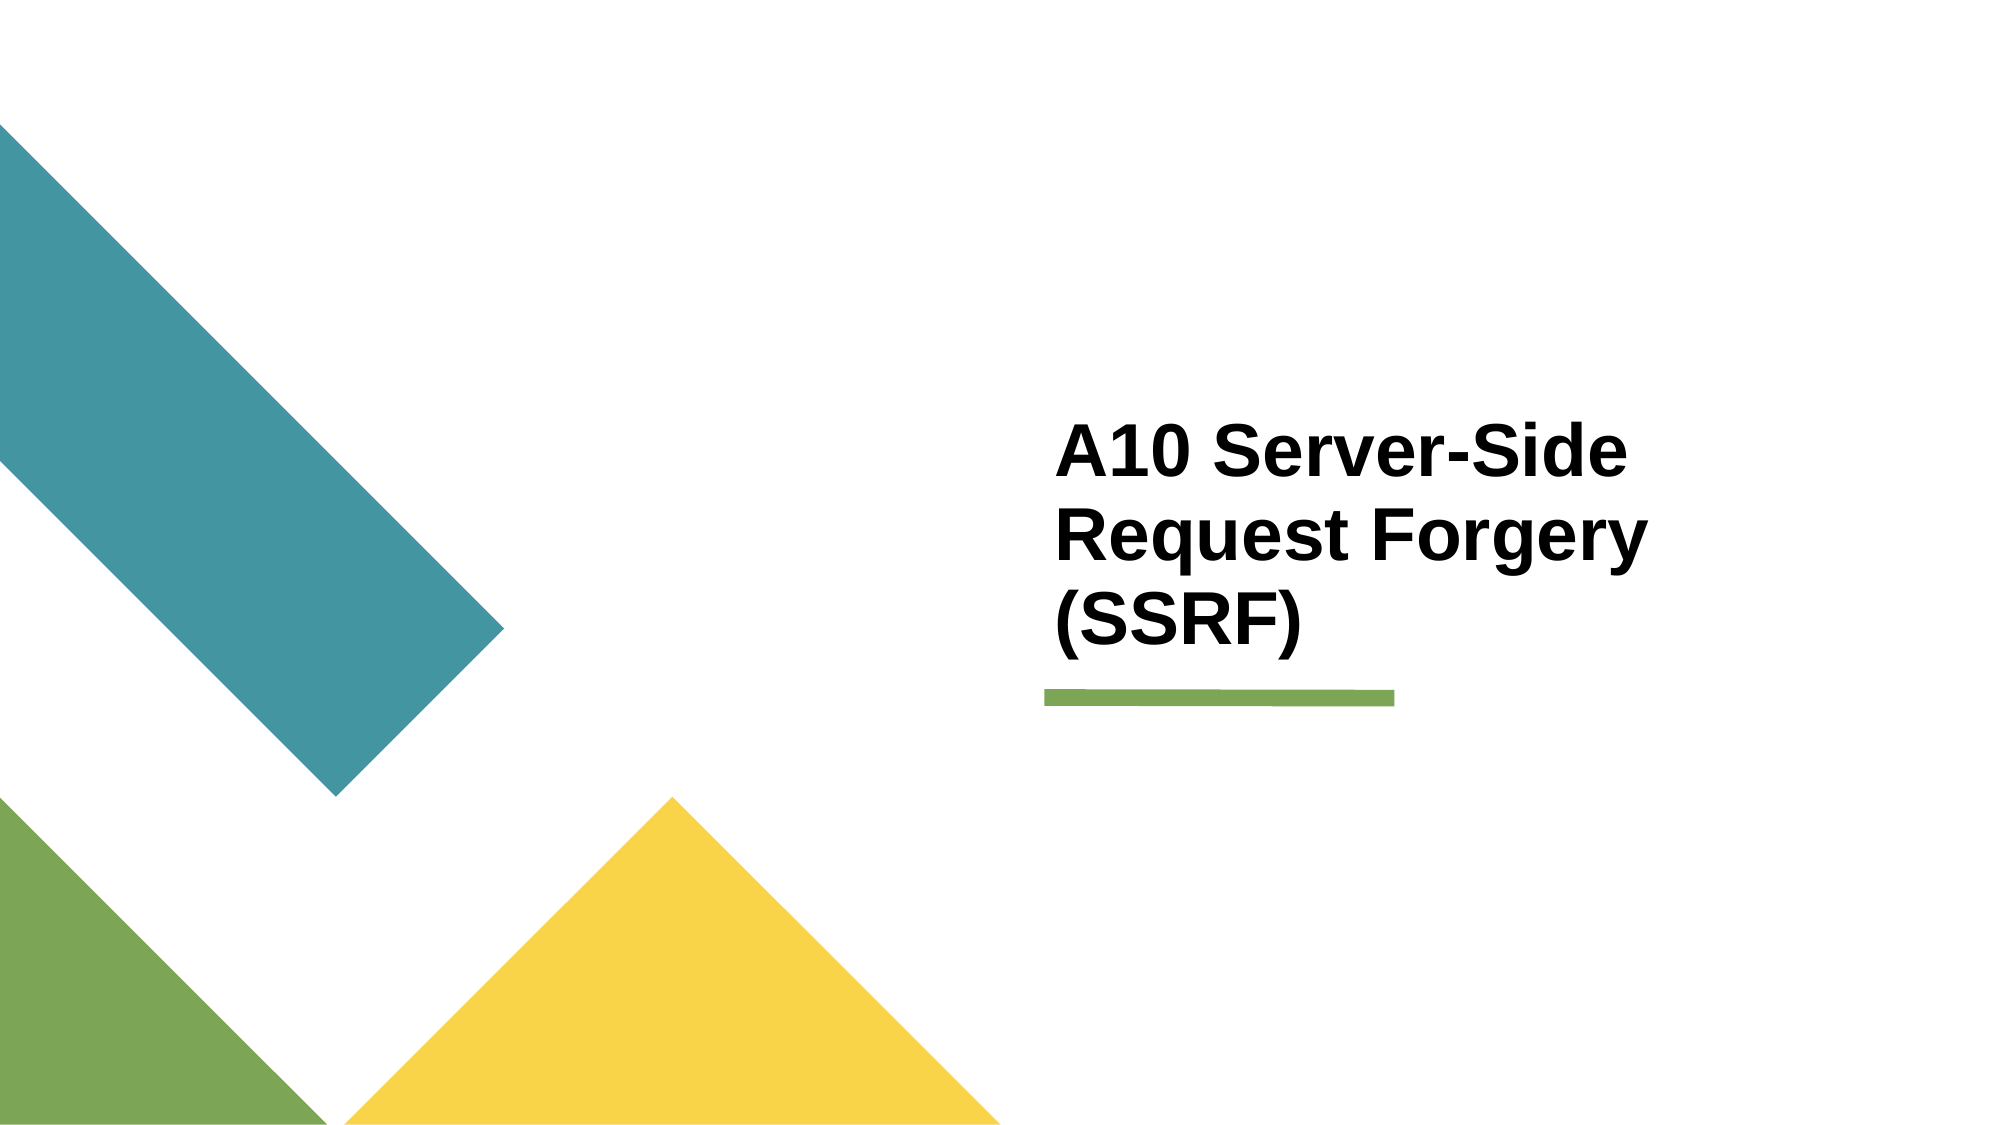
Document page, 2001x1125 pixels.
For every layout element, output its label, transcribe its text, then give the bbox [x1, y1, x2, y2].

text_box A10 Server-Side Request Forgery (SSRF) [1039, 401, 1914, 669]
